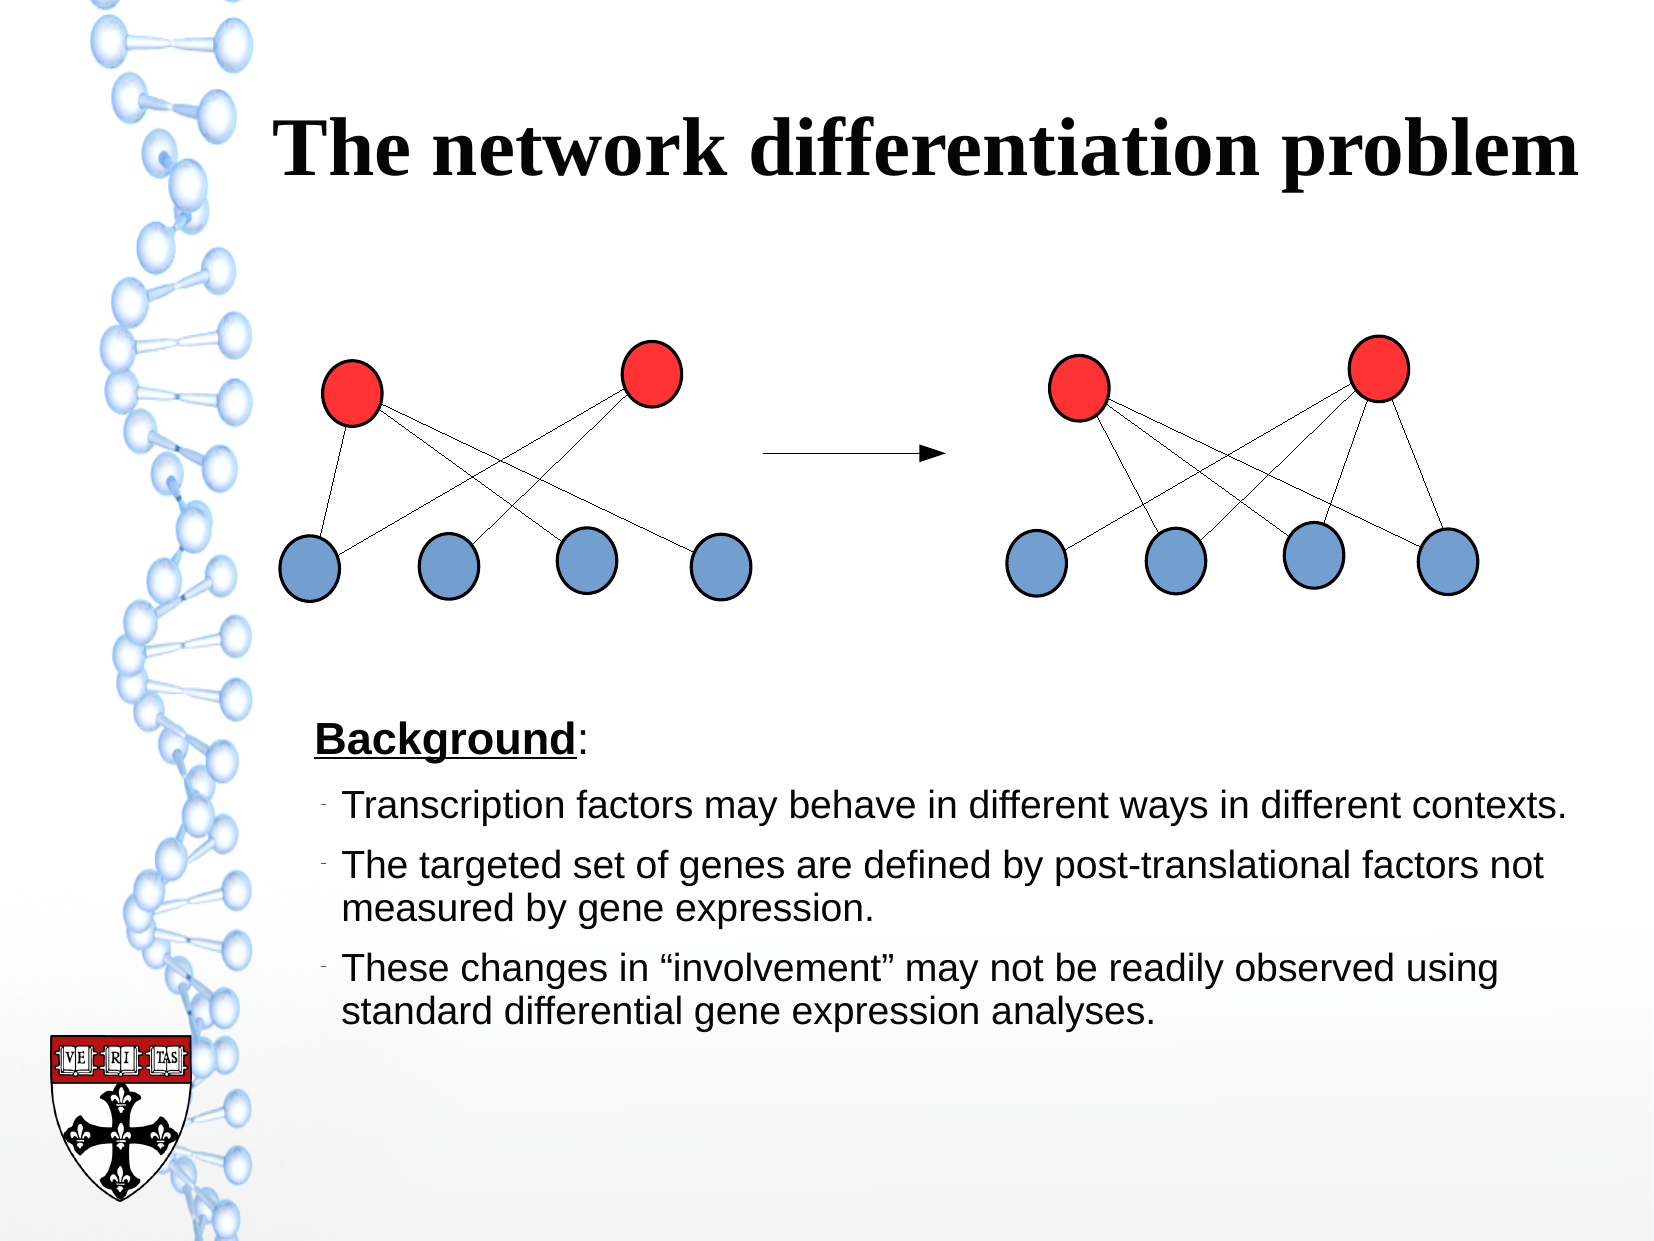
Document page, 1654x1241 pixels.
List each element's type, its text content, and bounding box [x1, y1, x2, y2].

text_box [691, 534, 751, 600]
text_box [1146, 528, 1206, 594]
text_box [557, 527, 617, 594]
text_box [419, 533, 479, 600]
text_box [1284, 522, 1344, 589]
text_box [279, 535, 340, 602]
text_box [322, 360, 383, 427]
list Background: Transcription factors may behave in different ways in different contexts. The targeted set of genes are defined by post-translational factors not measured by gene expression. These changes in “involvement” may not be readily observed using standard differential gene expression analyses. [287, 713, 1571, 1088]
picture [0, 0, 1654, 1241]
text_box [622, 341, 682, 408]
text_box [1006, 530, 1067, 597]
text_box [1418, 528, 1478, 595]
text_box [1349, 336, 1409, 402]
text_box [1049, 355, 1110, 422]
title The network differentiation problem [183, 43, 1654, 251]
